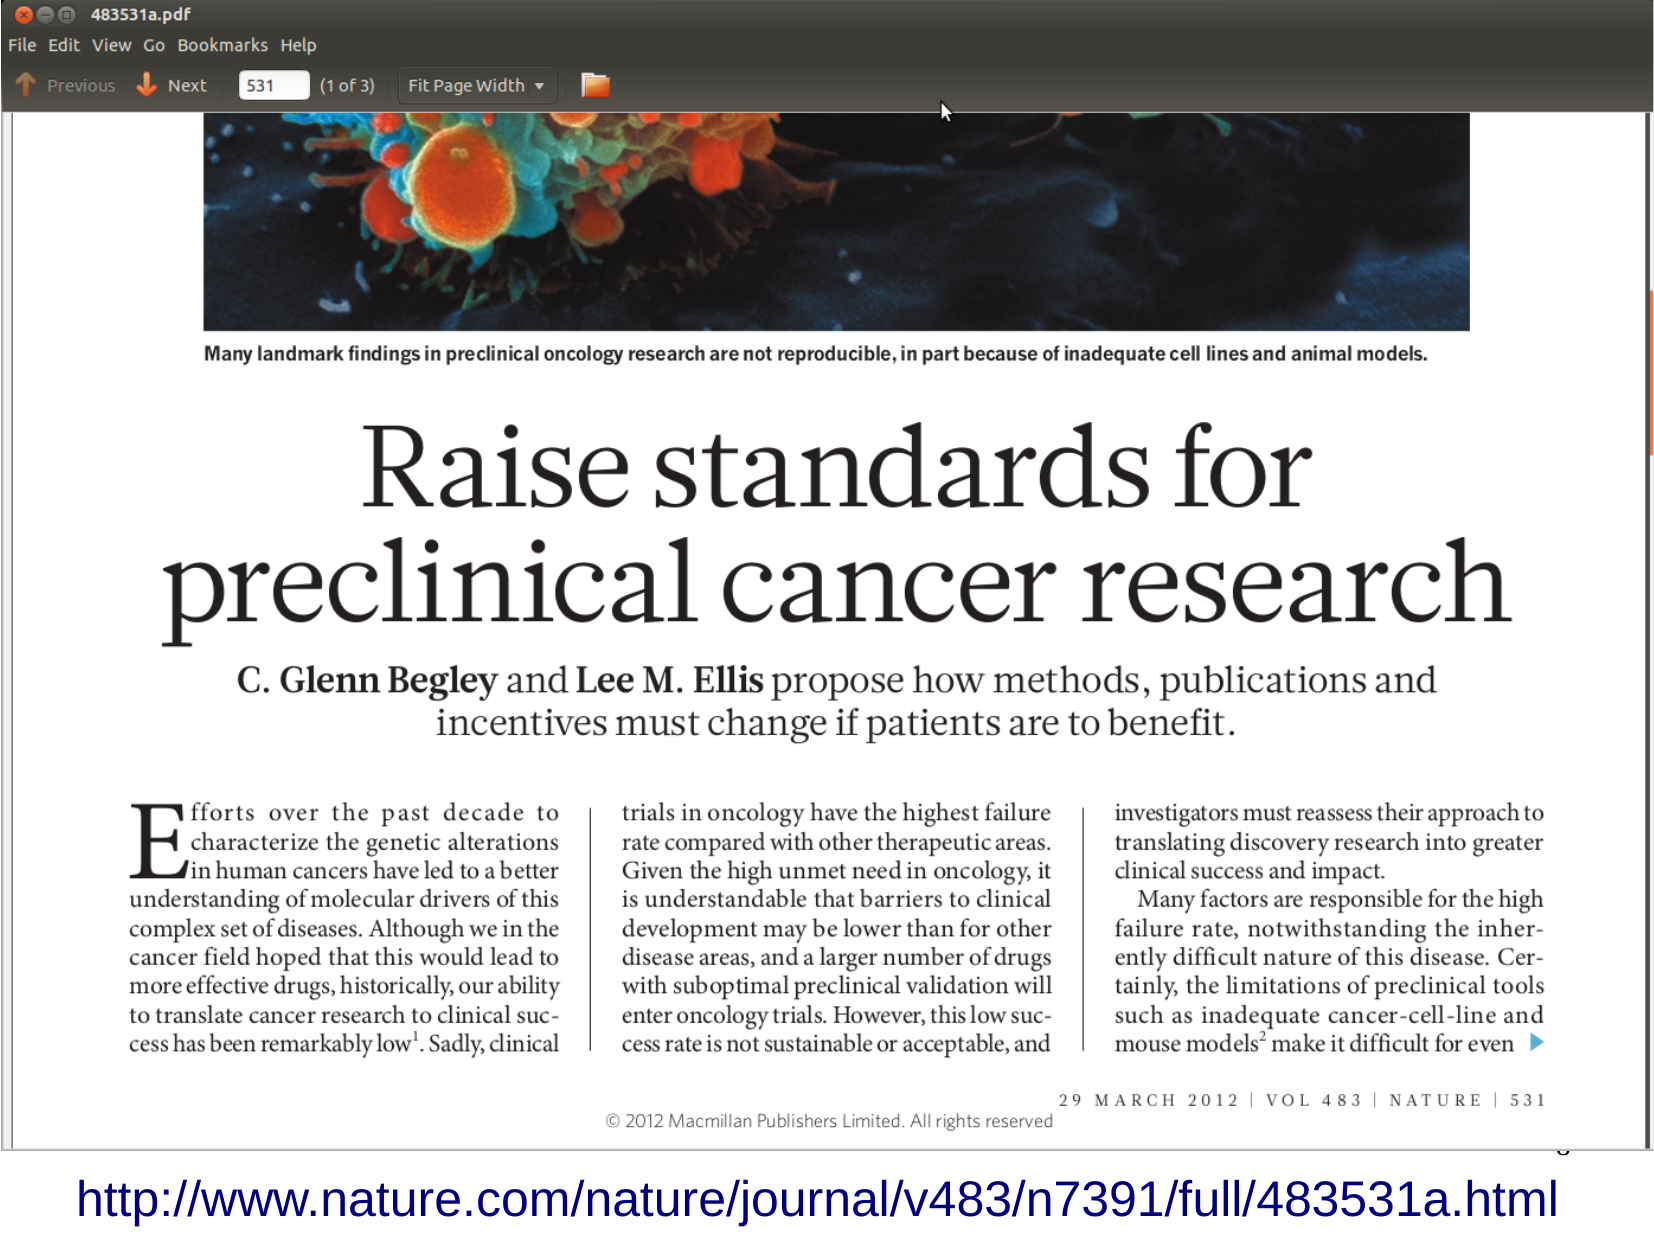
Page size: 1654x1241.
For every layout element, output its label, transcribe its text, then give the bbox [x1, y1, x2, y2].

text_box http://www.nature.com/nature/journal/v483/n7391/full/483531a.html [0, 1163, 1651, 1235]
picture [1, 0, 1654, 1151]
